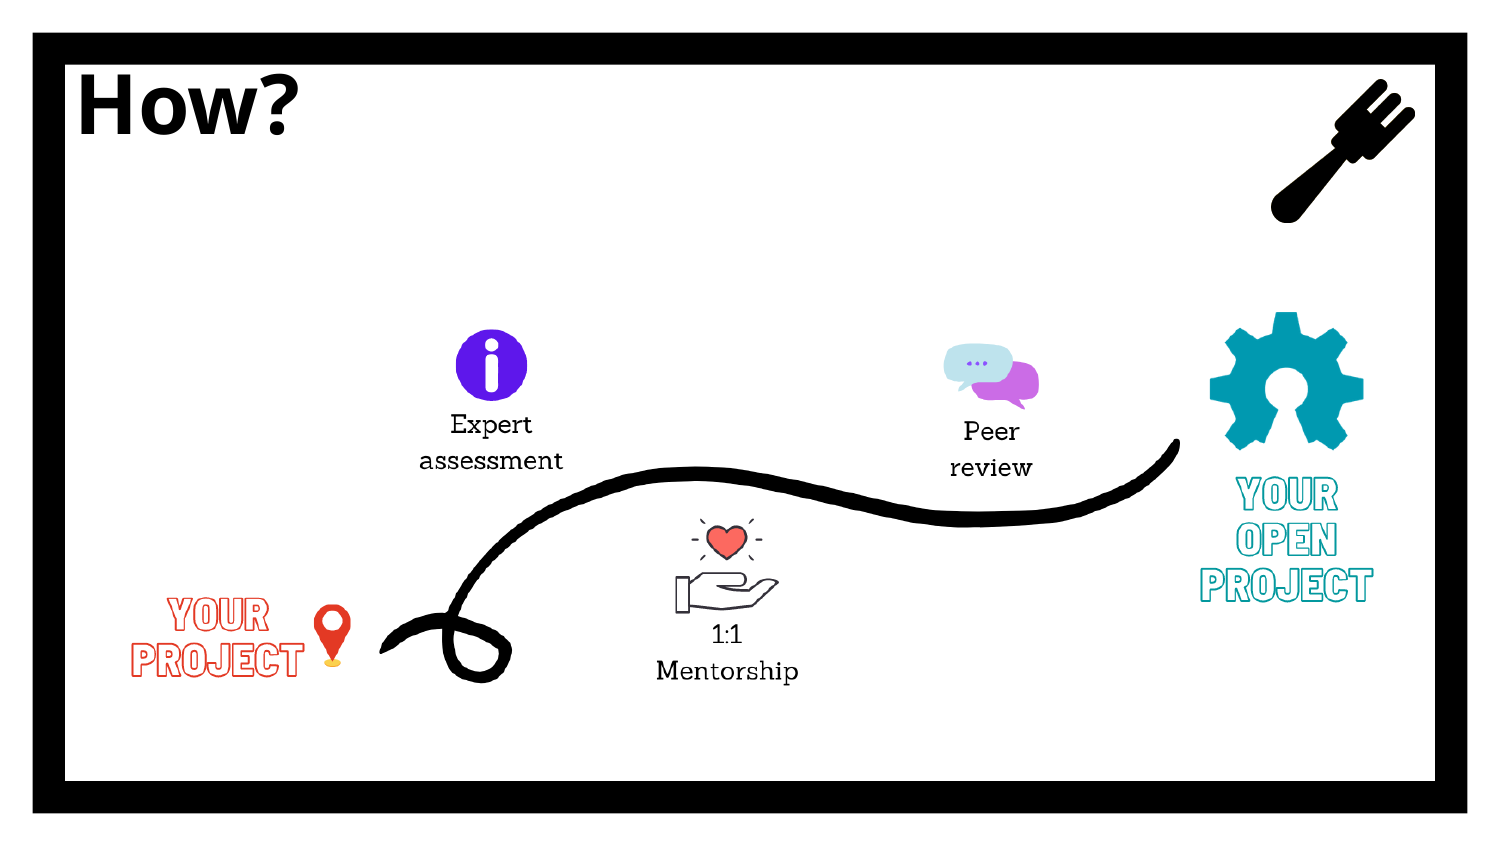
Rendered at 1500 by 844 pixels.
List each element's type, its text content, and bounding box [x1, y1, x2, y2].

picture [105, 286, 1395, 717]
title How? [59, 42, 329, 167]
picture [1271, 79, 1415, 223]
